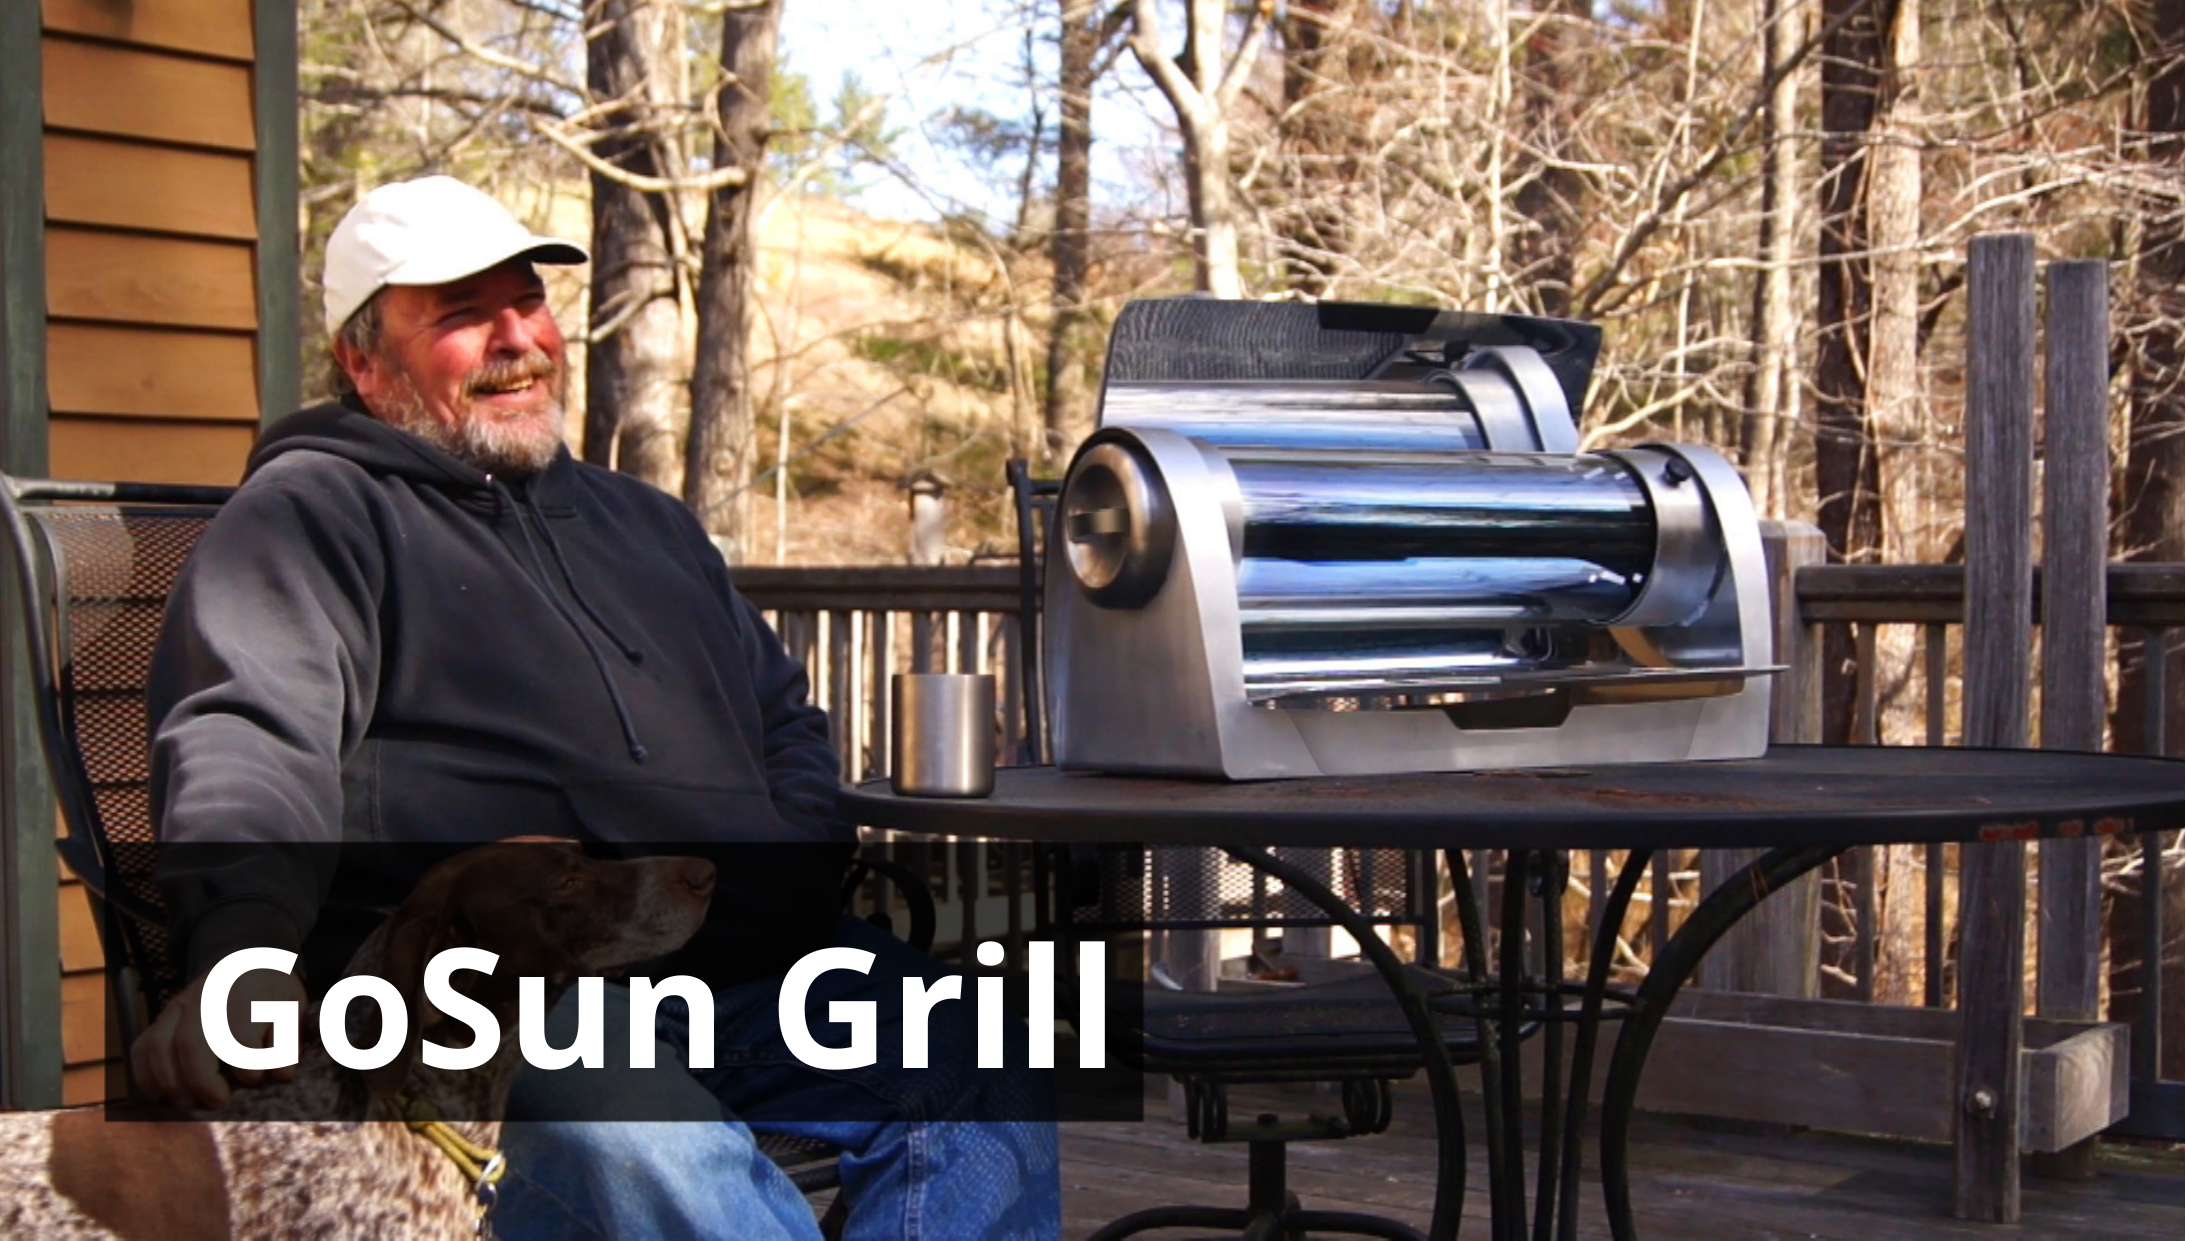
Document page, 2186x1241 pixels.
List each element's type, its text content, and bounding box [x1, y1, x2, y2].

text_box GoSun Grill [177, 883, 1512, 1099]
picture [0, 0, 2185, 1241]
